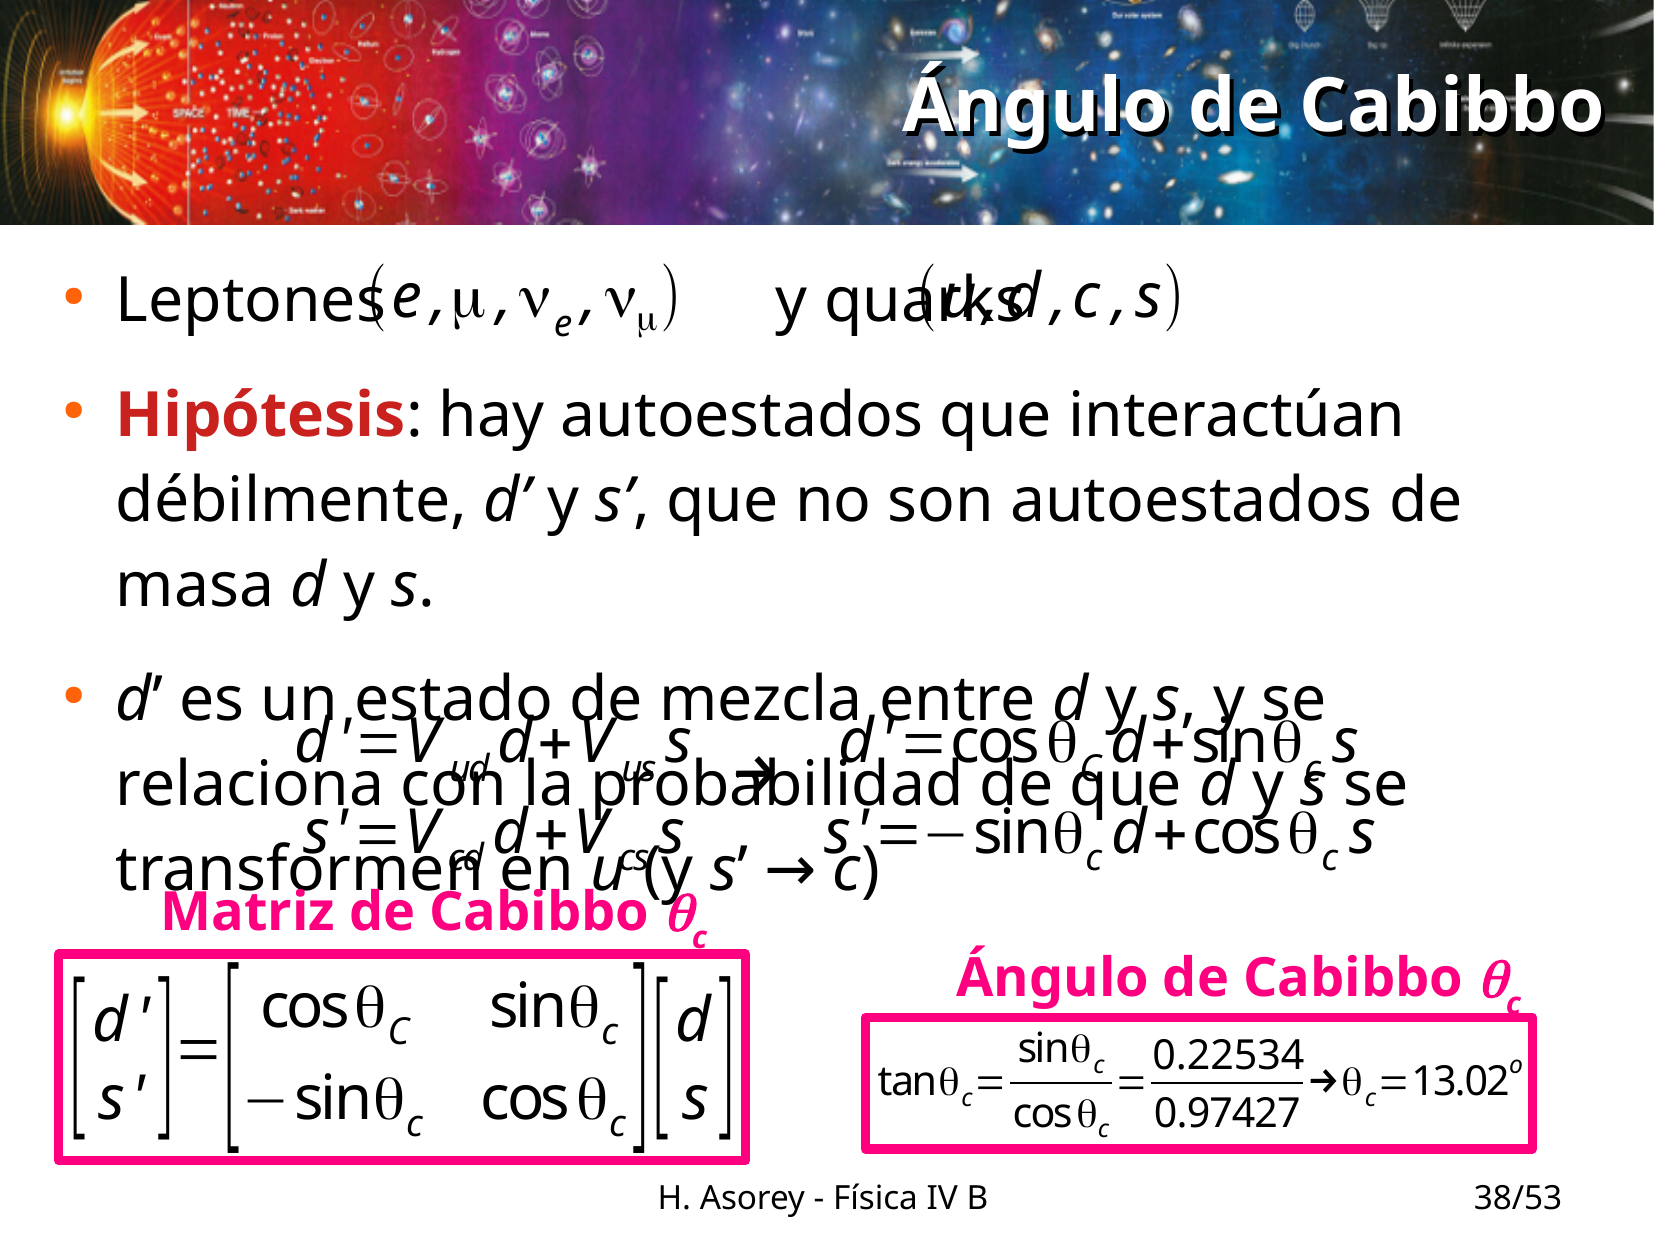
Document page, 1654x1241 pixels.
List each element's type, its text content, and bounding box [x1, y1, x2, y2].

list Leptones y quarks Hipótesis: hay autoestados que interactúan débilmente, d’ y s’, que no son autoestados de masa d y s. d’ es un estado de mezcla entre d y s, y se relaciona con la probabilidad de que d y s se transformen en u (y s’ → c) [45, 255, 1606, 1156]
chart [910, 258, 1191, 336]
title Ángulo de Cabibbo [45, 15, 1606, 191]
chart [360, 258, 689, 346]
chart [286, 703, 1381, 880]
text_box Ángulo de Cabibbo qc [941, 931, 1471, 1025]
chart [63, 958, 741, 1156]
picture [0, 0, 1654, 225]
text_box Matriz de Cabibbo qc [145, 865, 657, 958]
chart [870, 1022, 1528, 1145]
